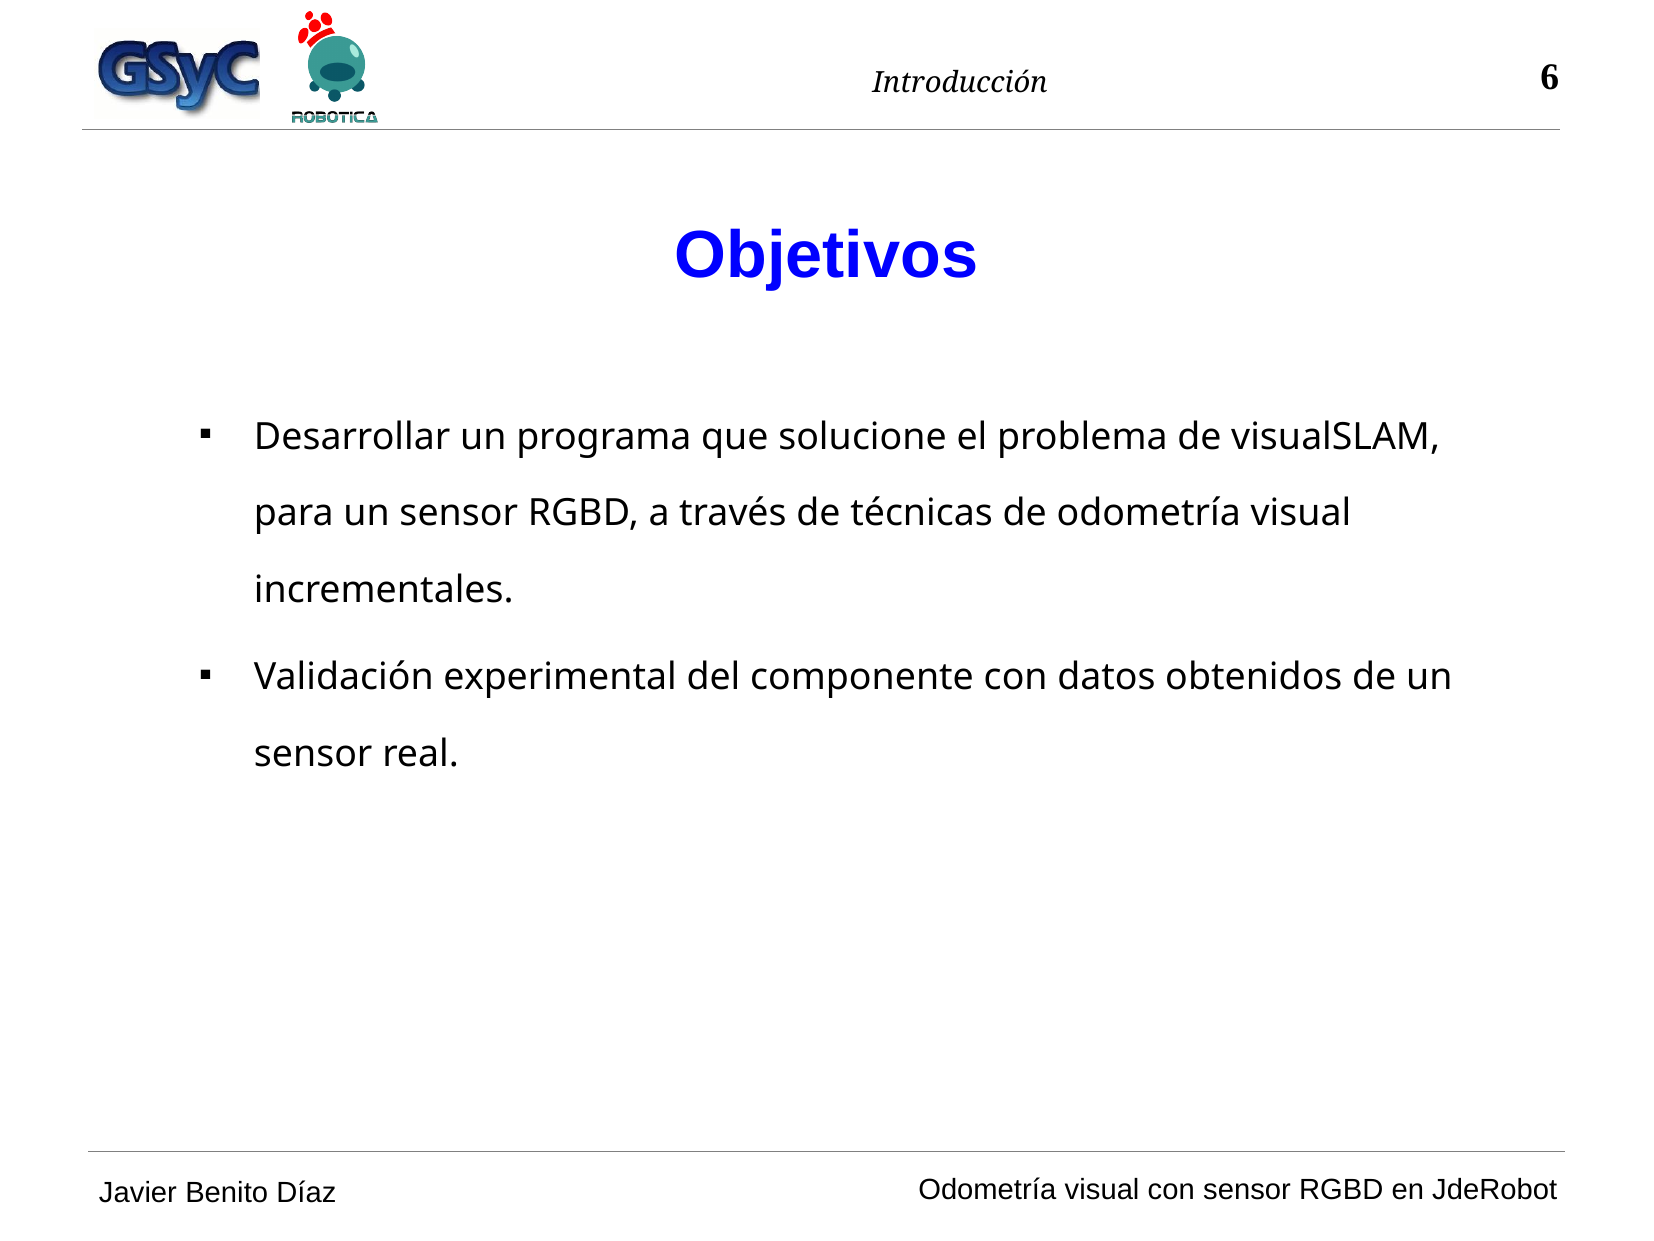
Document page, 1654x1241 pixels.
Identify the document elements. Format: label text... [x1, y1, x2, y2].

title Objetivos [88, 216, 1565, 395]
picture [292, 11, 378, 123]
list Desarrollar un programa que solucione el problema de visualSLAM, para un sensor RGBD, a través de técnicas de odometría visual incrementales. Validación experimental del componente con datos obtenidos de un sensor real. [183, 383, 1471, 1241]
picture [94, 28, 260, 119]
text_box Introducción [709, 53, 1211, 103]
